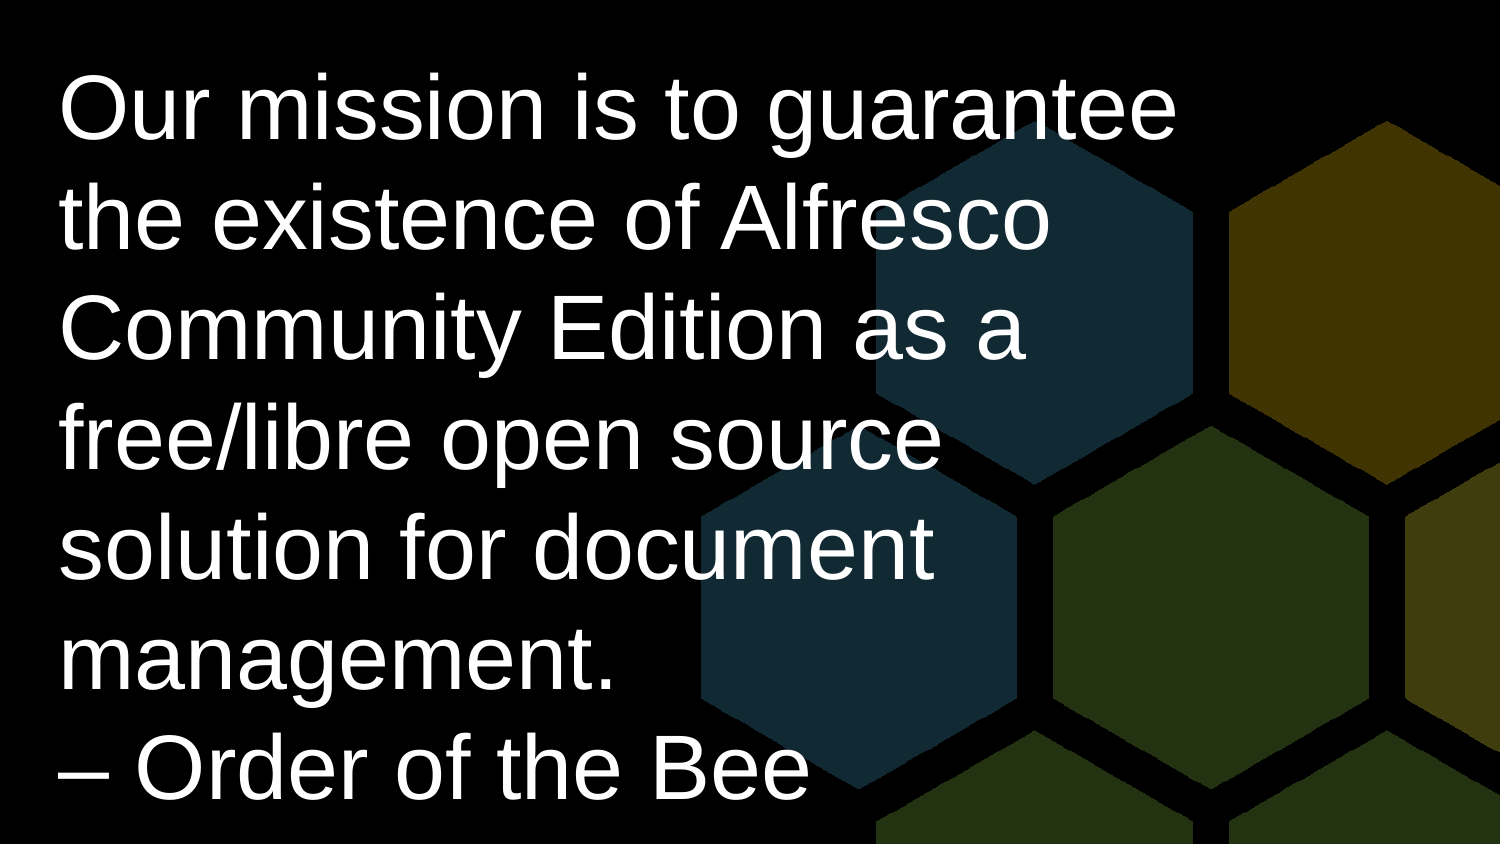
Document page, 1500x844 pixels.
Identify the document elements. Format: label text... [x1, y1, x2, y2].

picture [0, 0, 1500, 844]
title Our mission is to guarantee the existence of Alfresco Community Edition as a free/libre open source solution for document management. – Order of the Bee [43, 496, 1441, 833]
